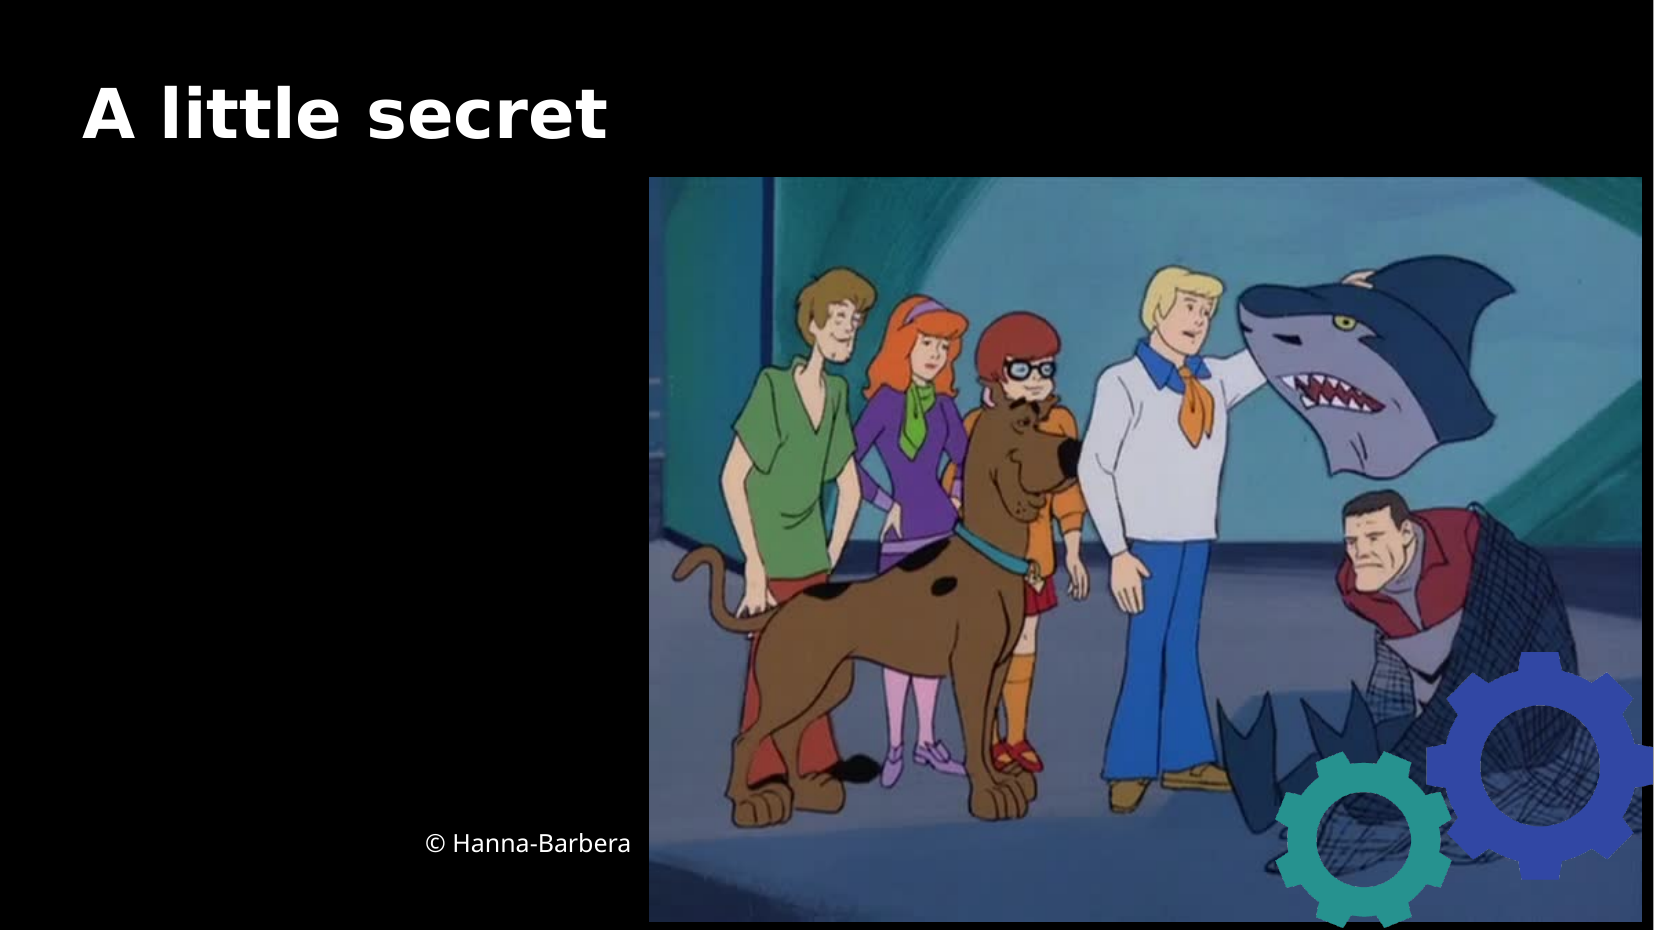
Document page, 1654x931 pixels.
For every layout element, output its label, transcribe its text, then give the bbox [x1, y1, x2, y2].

title A little secret [82, 37, 1571, 193]
list © Hanna-Barbera [354, 825, 649, 910]
picture [649, 177, 1653, 928]
